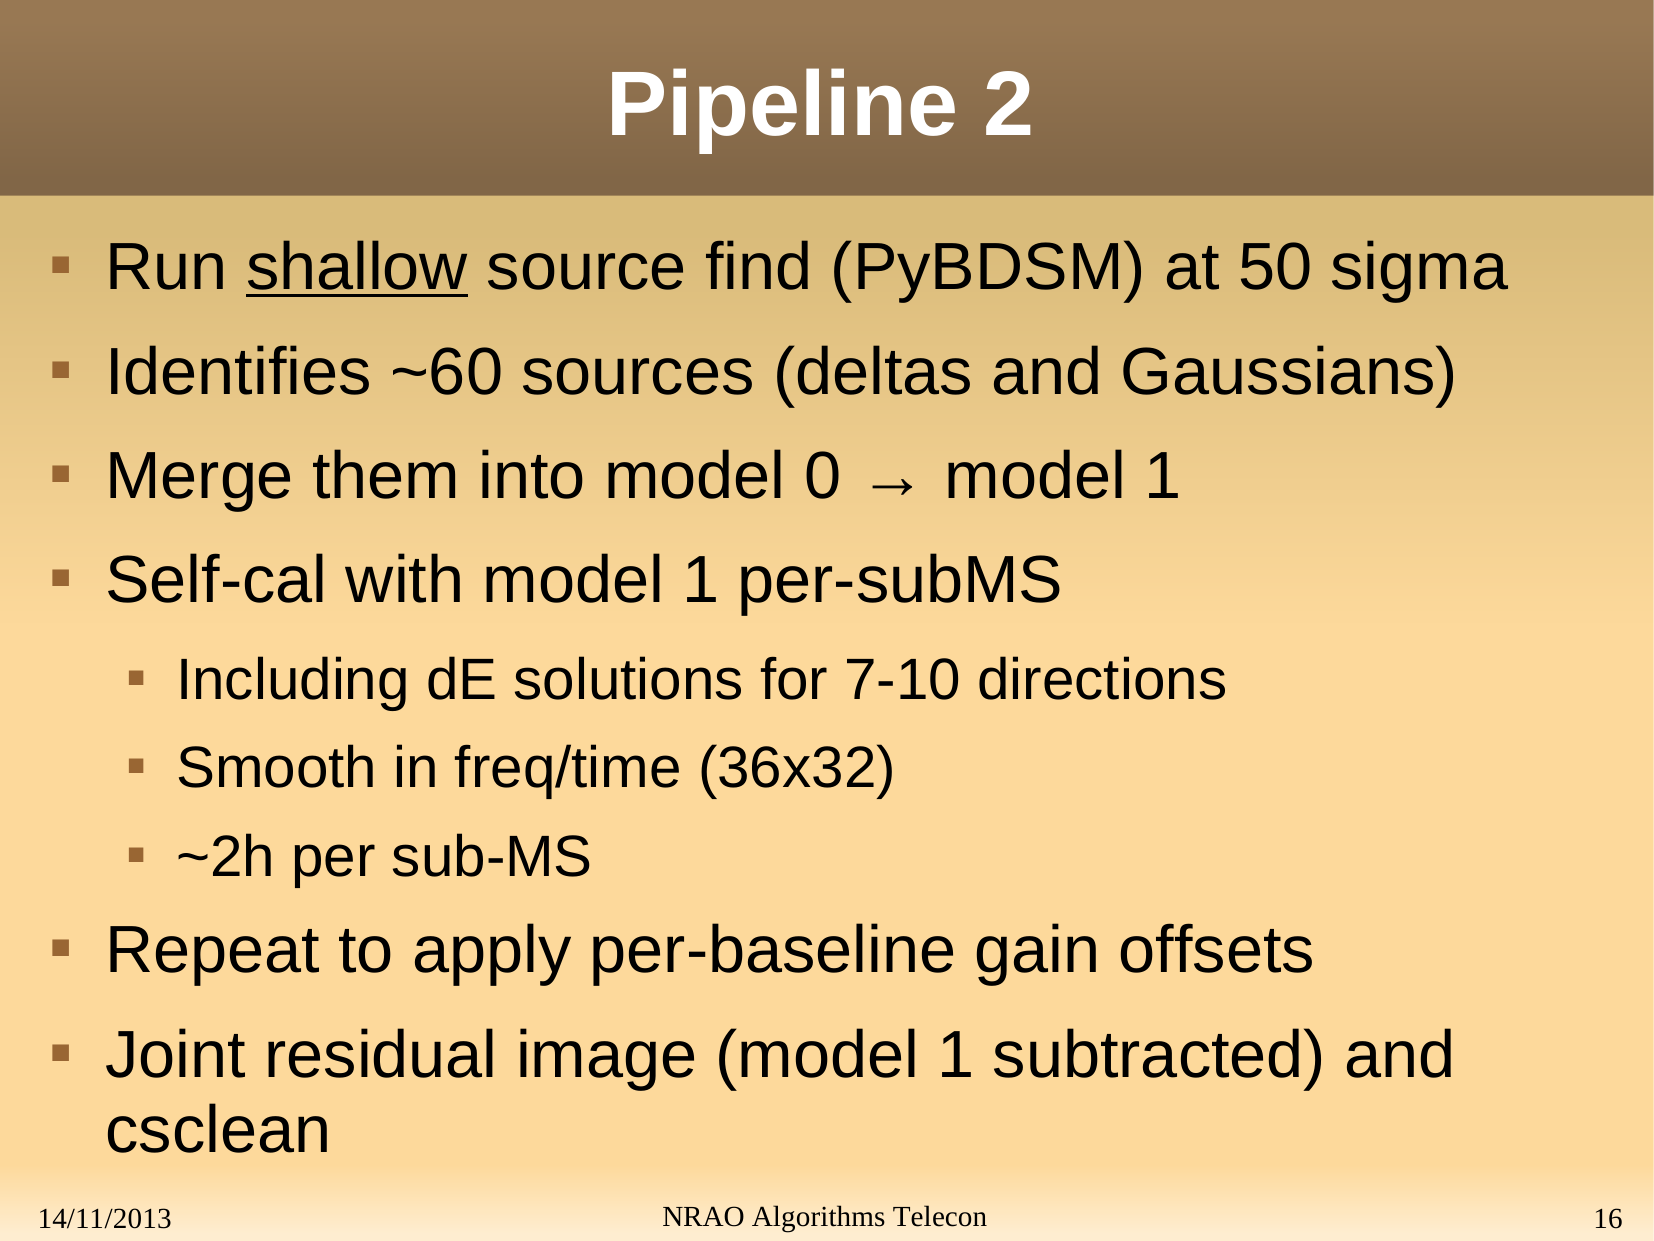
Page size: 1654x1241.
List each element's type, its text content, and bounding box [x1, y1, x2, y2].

title Pipeline 2 [76, 0, 1565, 208]
picture [0, 0, 1654, 1241]
list Run shallow source find (PyBDSM) at 50 sigma Identifies ~60 sources (deltas and Gaussians) Merge them into model 0 → model 1 Self-cal with model 1 per-subMS Including dE solutions for 7-10 directions Smooth in freq/time (36x32) ~2h per sub-MS Repeat to apply per-baseline gain offsets Joint residual image (model 1 subtracted) and csclean [34, 229, 1606, 1167]
